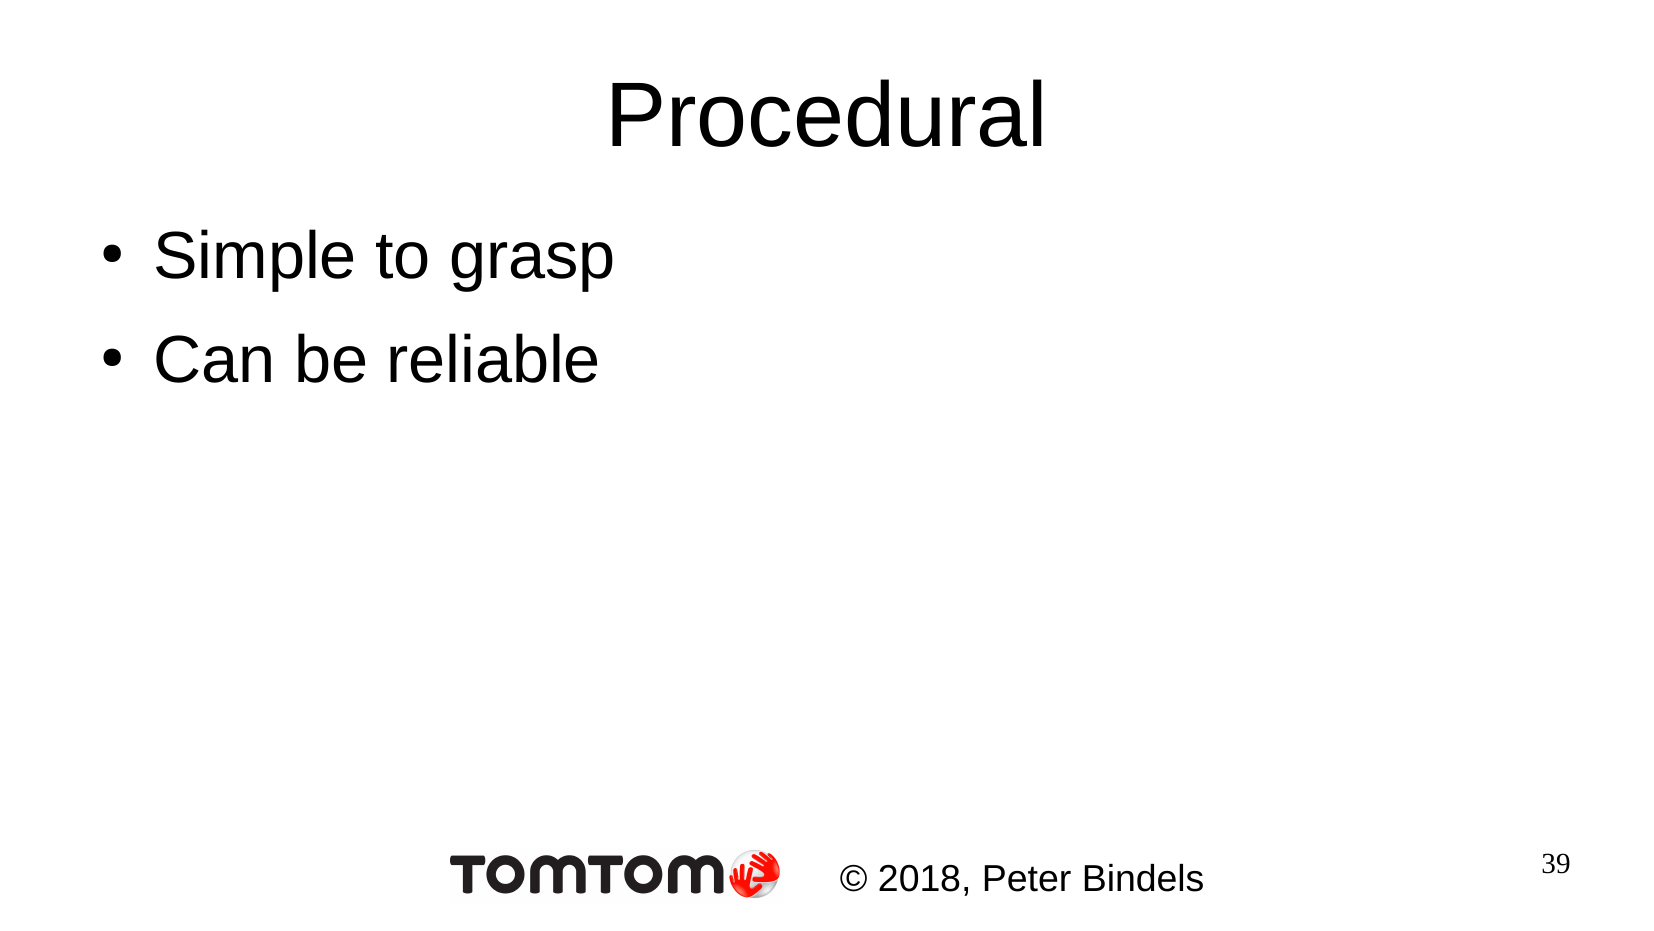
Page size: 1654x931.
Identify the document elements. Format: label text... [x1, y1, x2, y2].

picture [450, 847, 784, 905]
list Simple to grasp Can be reliable [82, 217, 1571, 758]
title Procedural [82, 28, 1571, 201]
